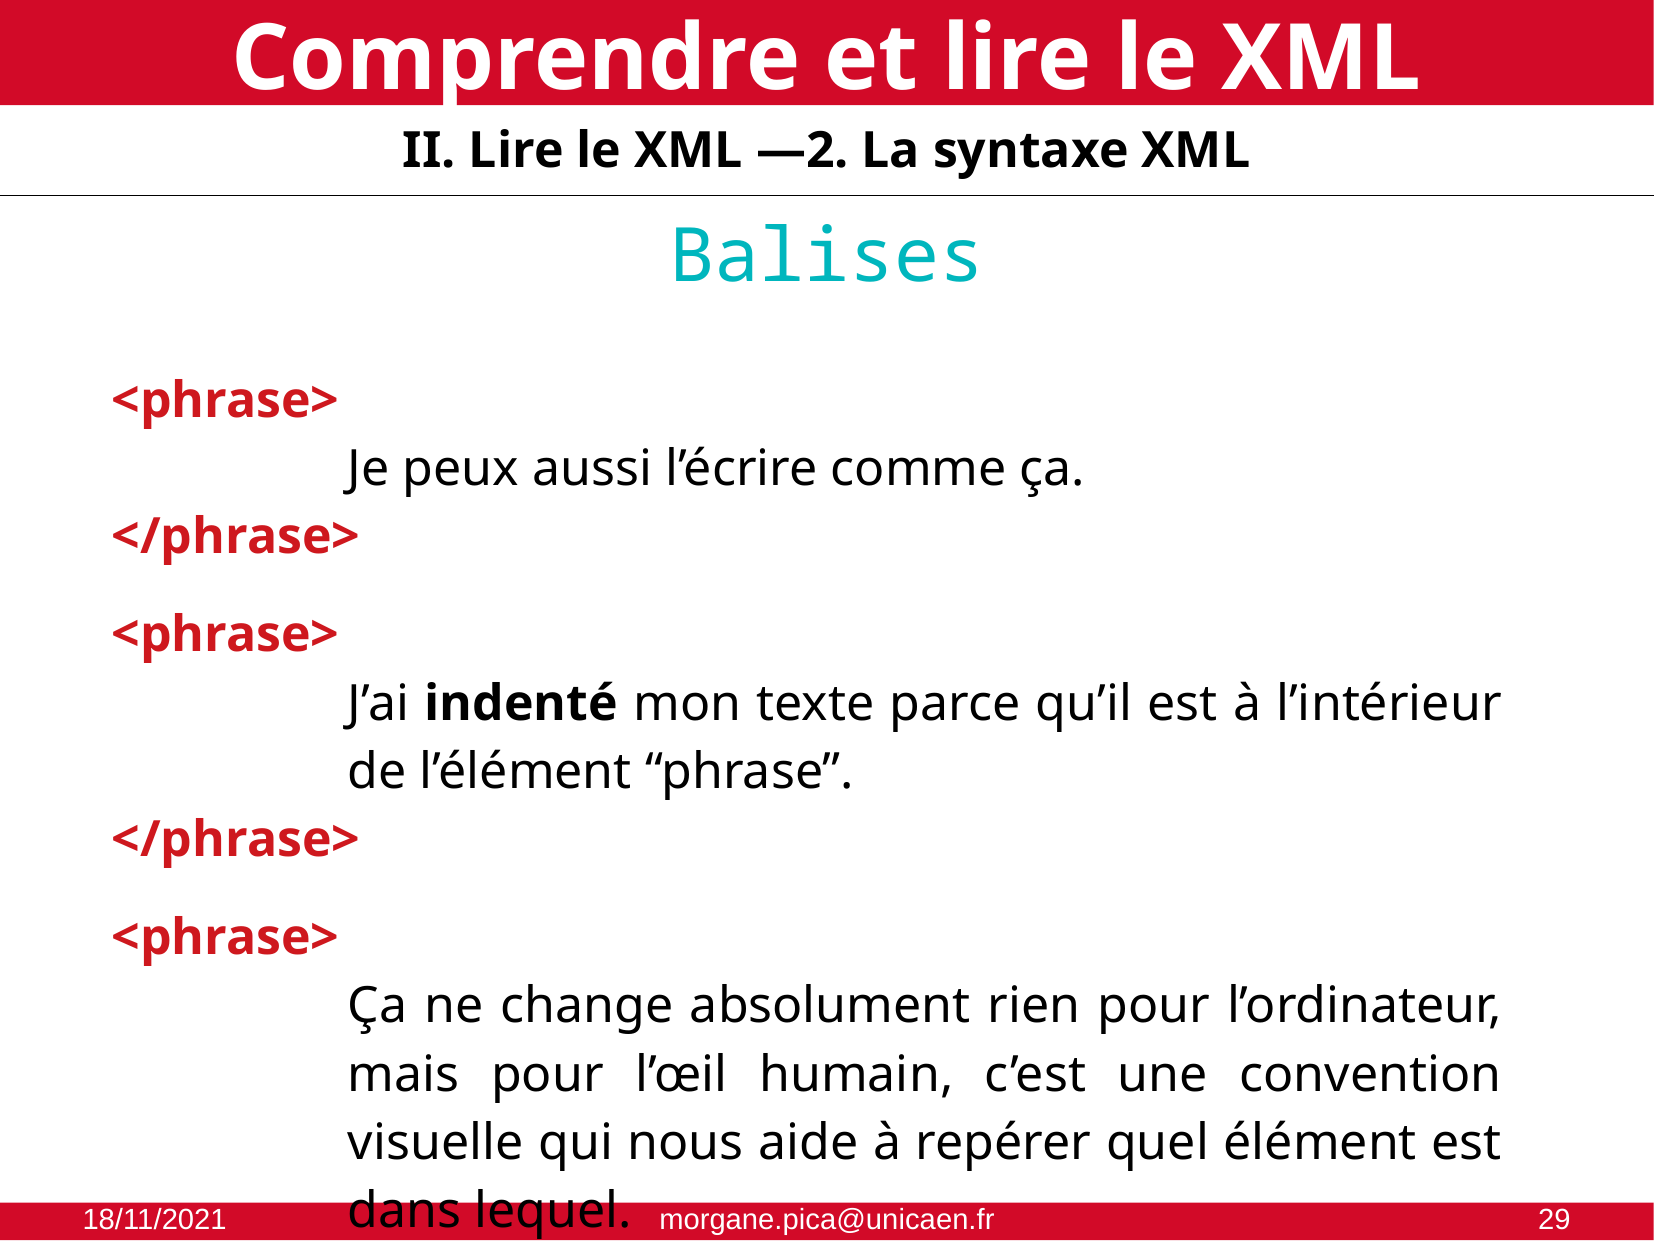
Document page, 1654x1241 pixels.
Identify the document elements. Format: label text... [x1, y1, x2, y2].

title Comprendre et lire le XML [0, 0, 1654, 106]
title II. Lire le XML —2. La syntaxe XML [0, 106, 1654, 191]
text_box <phrase> Je peux aussi l’écrire comme ça. </phrase> <phrase> J’ai indenté mon texte parce qu’il est à l’intérieur de l’élément “phrase”. </phrase> <phrase> Ça ne change absolument rien pour l’ordinateur, mais pour l’œil humain, c’est une convention visuelle qui nous aide à repérer quel élément est dans lequel. </phrase> [96, 356, 1557, 1161]
text_box Balises [161, 193, 1493, 284]
